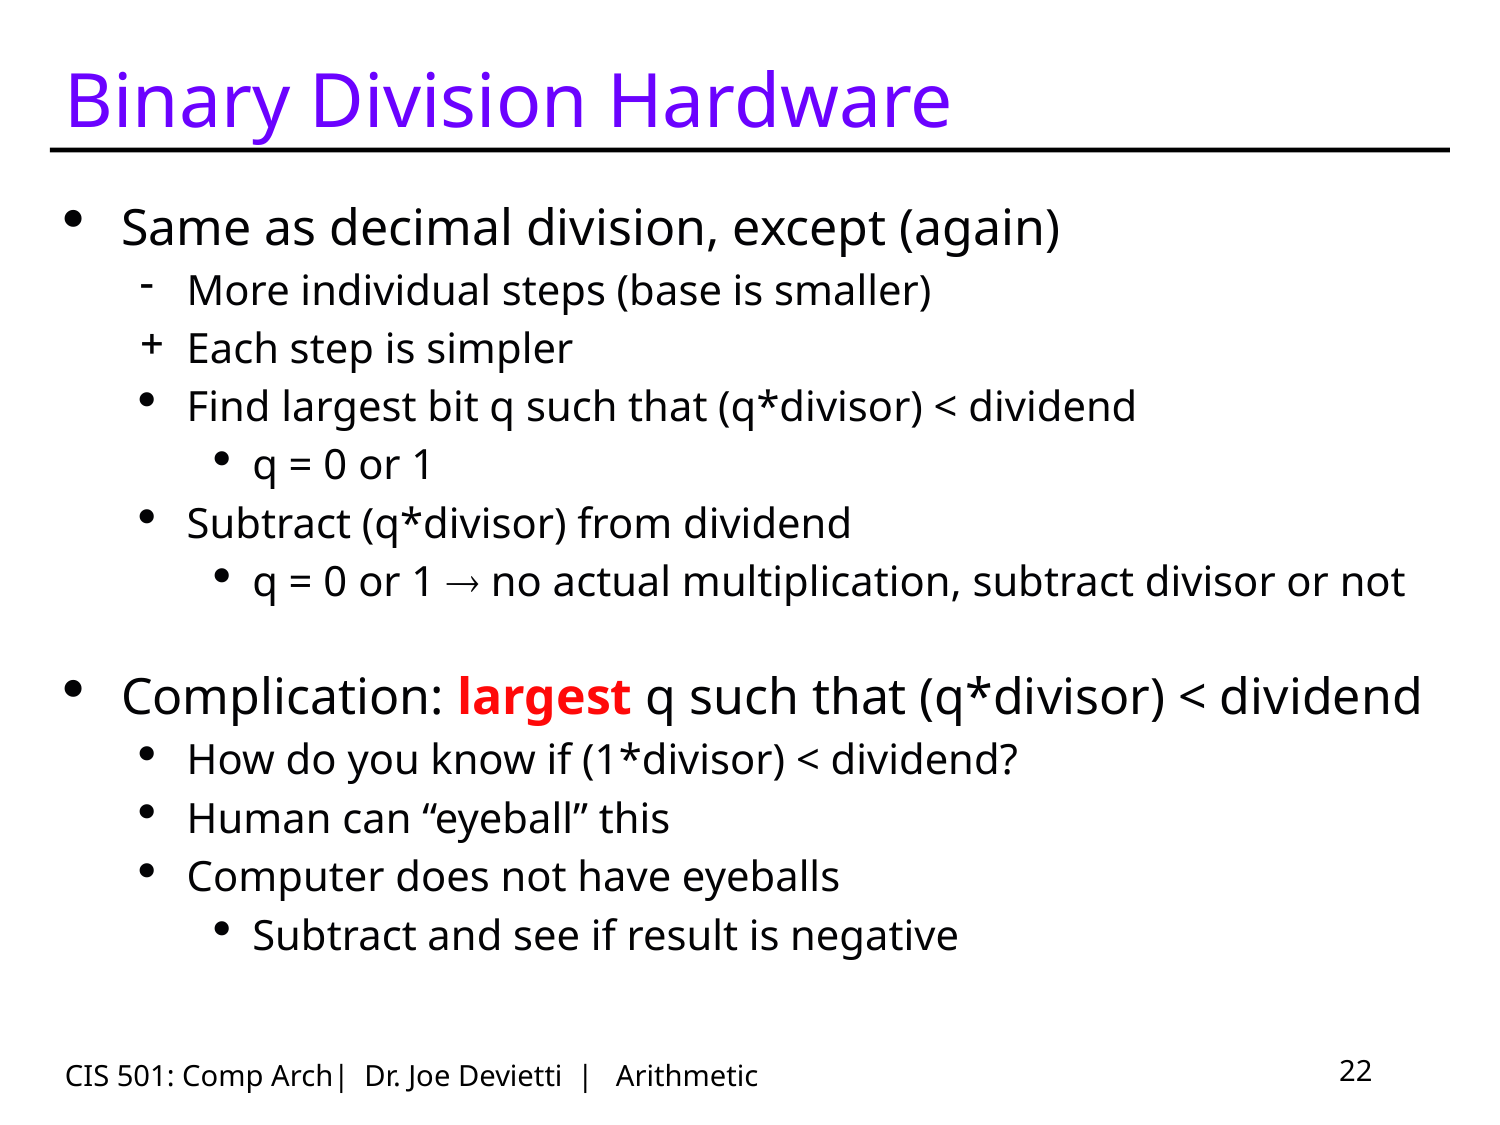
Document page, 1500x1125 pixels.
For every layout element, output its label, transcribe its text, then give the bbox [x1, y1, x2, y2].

text_box CIS 501: Comp Arch| Dr. Joe Devietti | Arithmetic [49, 1049, 988, 1100]
text_box Binary Division Hardware [49, 37, 1363, 150]
text_box Same as decimal division, except (again) More individual steps (base is smaller) Each step is simpler Find largest bit q such that (q*divisor) < dividend q = 0 or 1 Subtract (q*divisor) from dividend q = 0 or 1  no actual multiplication, subtract divisor or not Complication: largest q such that (q*divisor) < dividend How do you know if (1*divisor) < dividend? Human can “eyeball” this Computer does not have eyeballs Subtract and see if result is negative [49, 187, 1450, 1025]
text_box <number> [1074, 1049, 1388, 1100]
